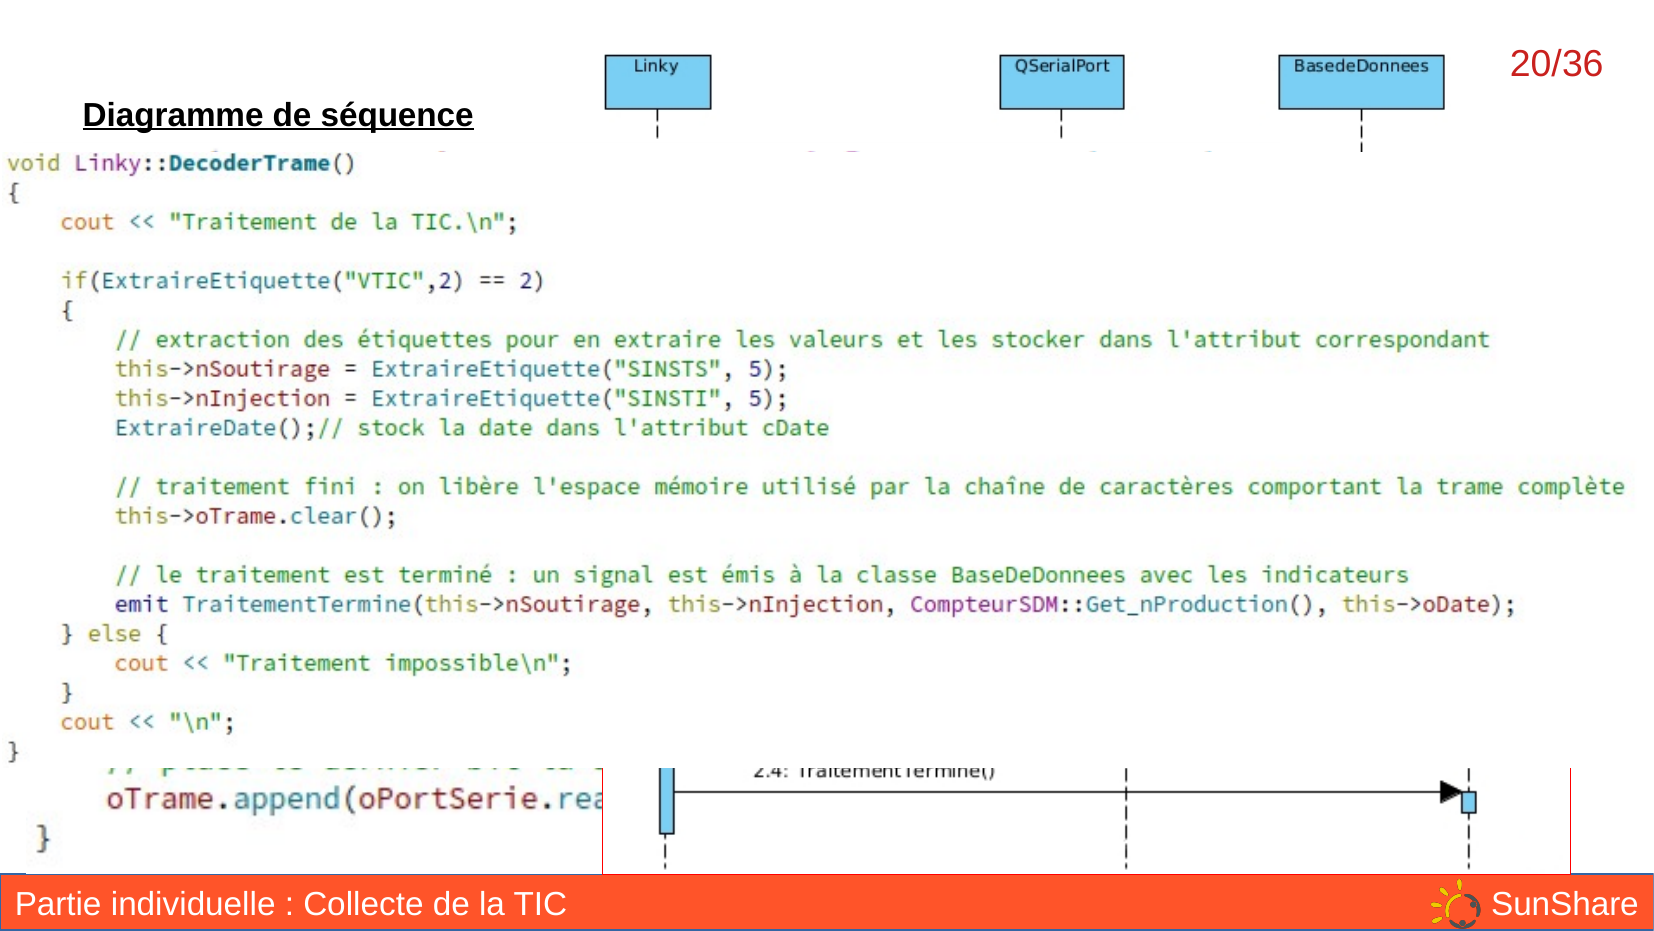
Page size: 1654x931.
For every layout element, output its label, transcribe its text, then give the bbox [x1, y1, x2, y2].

picture [1429, 877, 1483, 931]
picture [2, 52, 1652, 875]
text_box Partie individuelle : Collecte de la TIC [0, 874, 650, 931]
title Diagramme de séquence [82, 37, 1571, 152]
